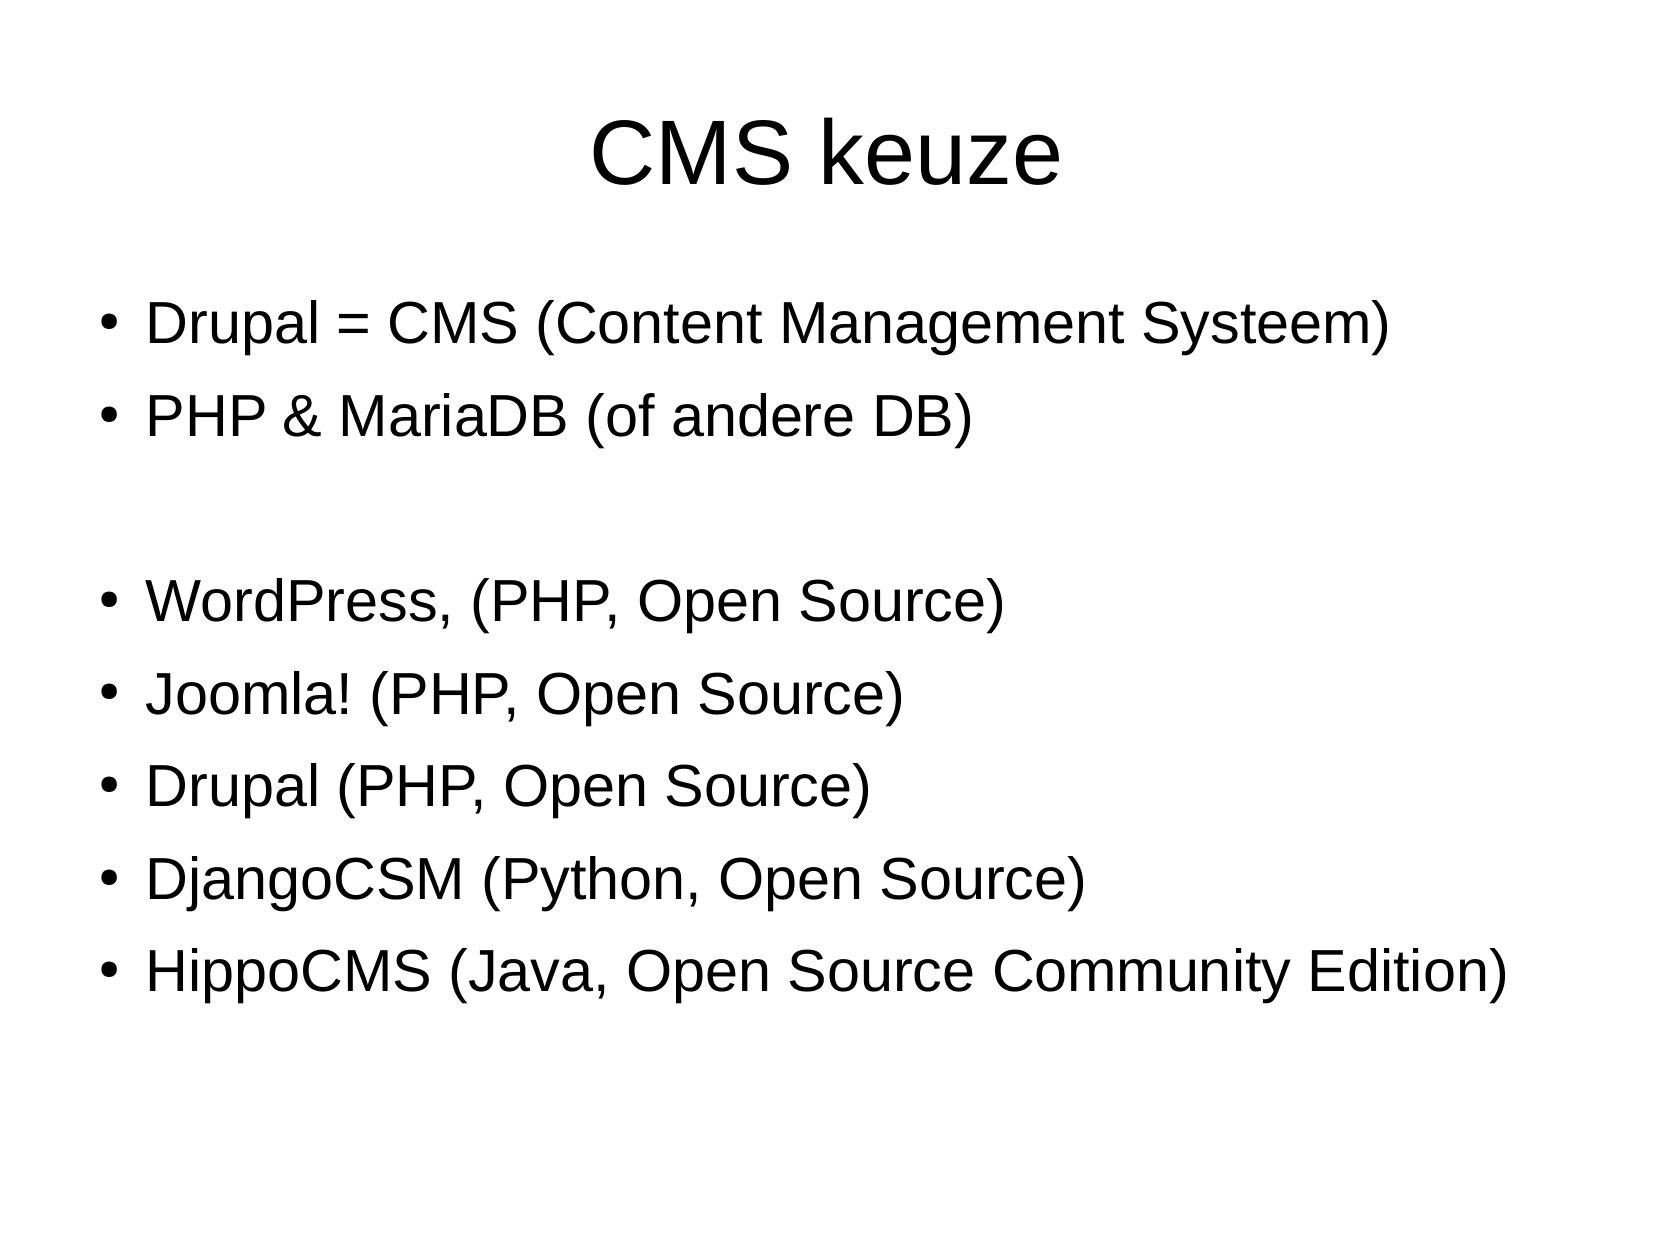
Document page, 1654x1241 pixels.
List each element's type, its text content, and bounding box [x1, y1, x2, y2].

list Drupal = CMS (Content Management Systeem) PHP & MariaDB (of andere DB) WordPress, (PHP, Open Source) Joomla! (PHP, Open Source) Drupal (PHP, Open Source) DjangoCSM (Python, Open Source) HippoCMS (Java, Open Source Community Edition) [82, 290, 1571, 1010]
title CMS keuze [82, 49, 1571, 257]
